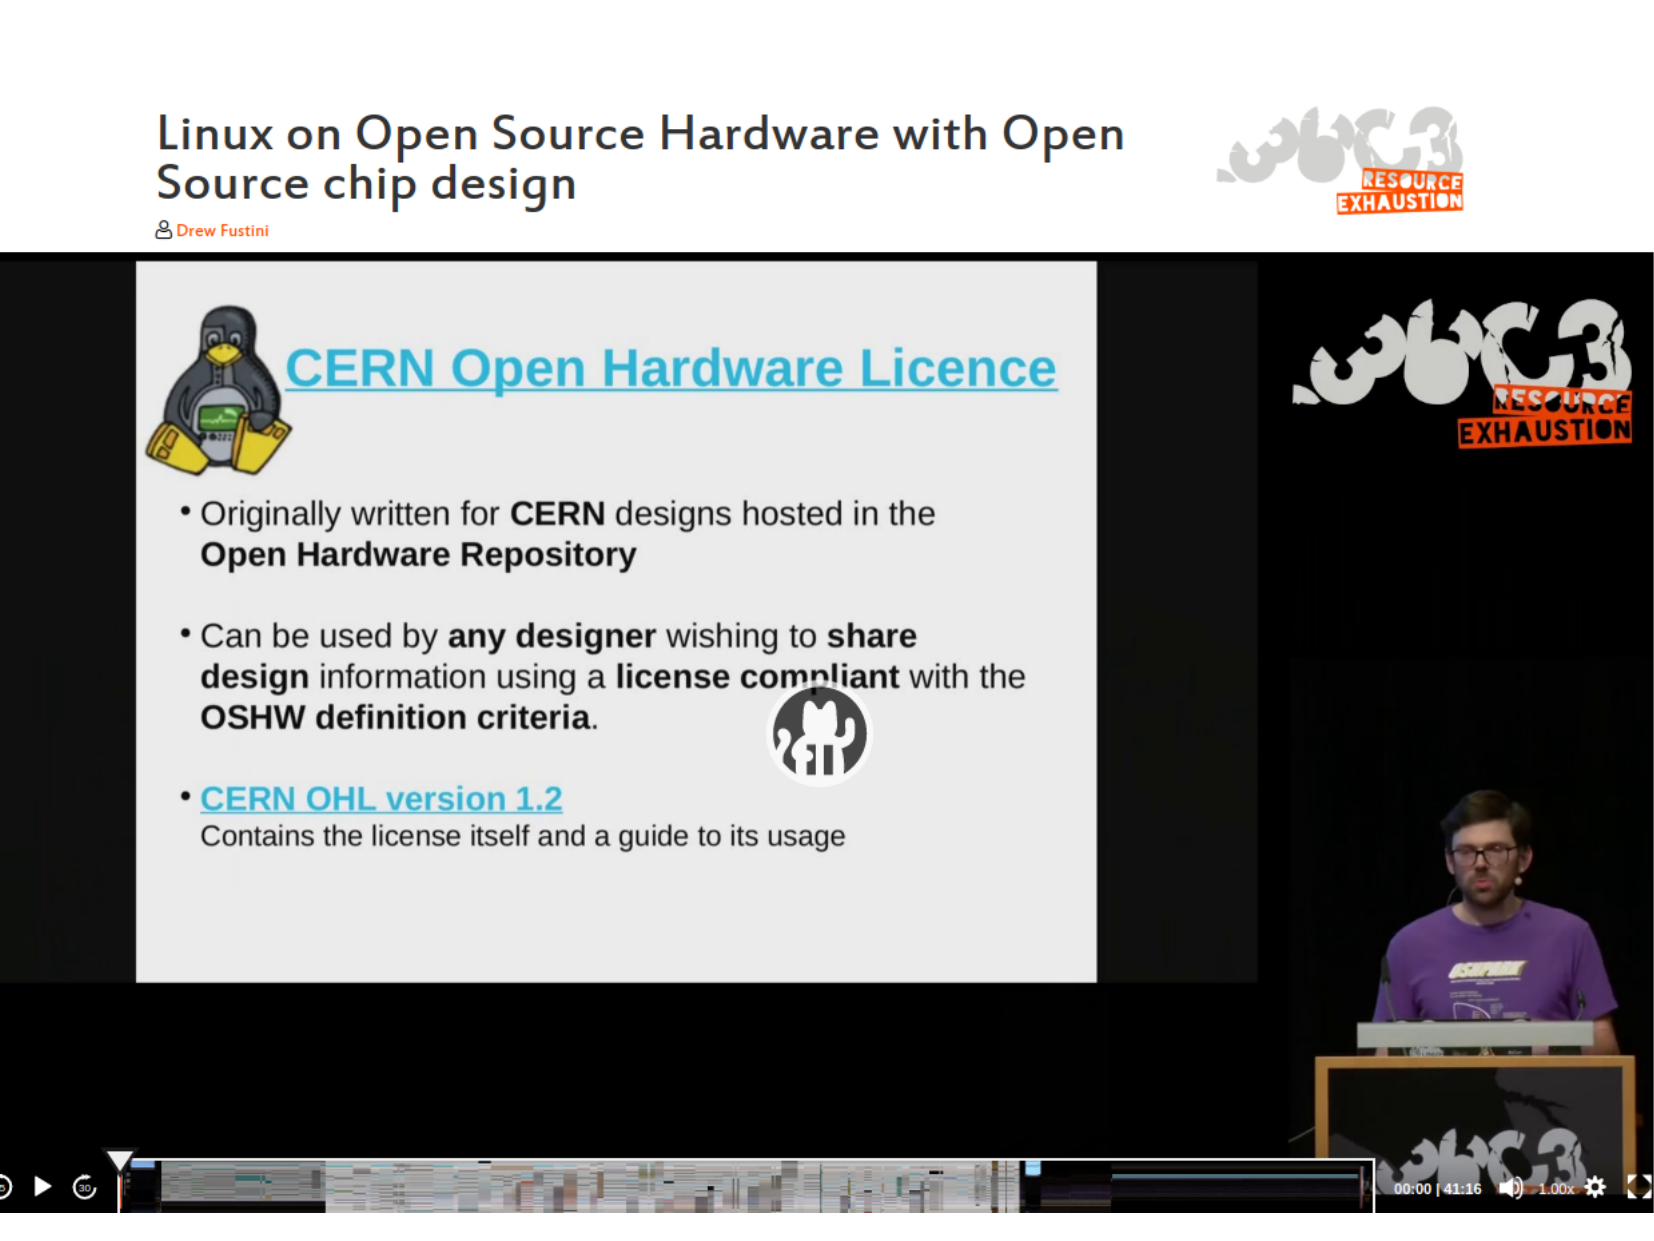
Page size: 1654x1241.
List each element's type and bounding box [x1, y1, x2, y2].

picture [0, 104, 1654, 1213]
